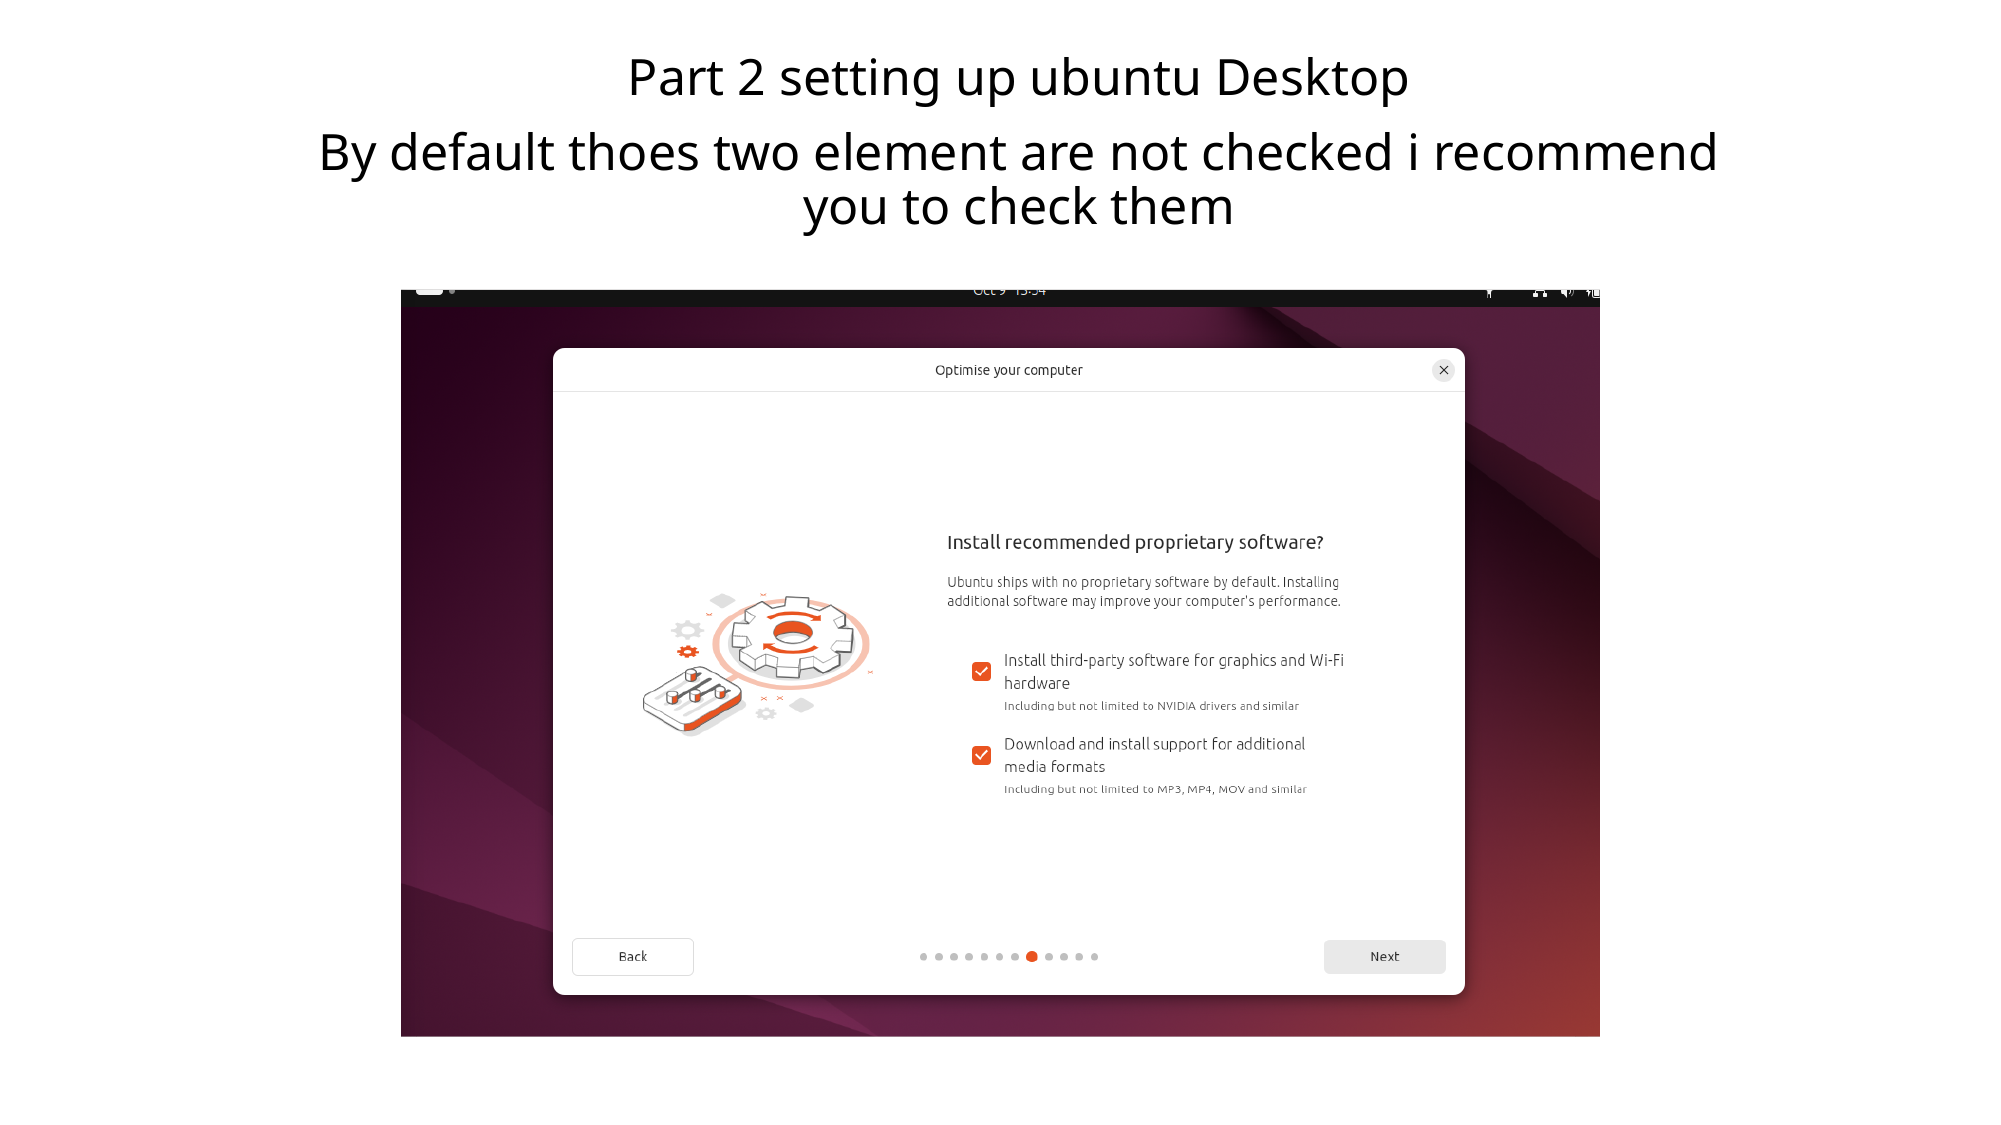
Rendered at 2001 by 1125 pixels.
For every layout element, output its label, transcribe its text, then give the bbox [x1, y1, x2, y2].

picture [401, 289, 1600, 1037]
subtitle Part 2 setting up ubuntu Desktop By default thoes two element are not checked i recommend you to check them [269, 45, 1770, 271]
